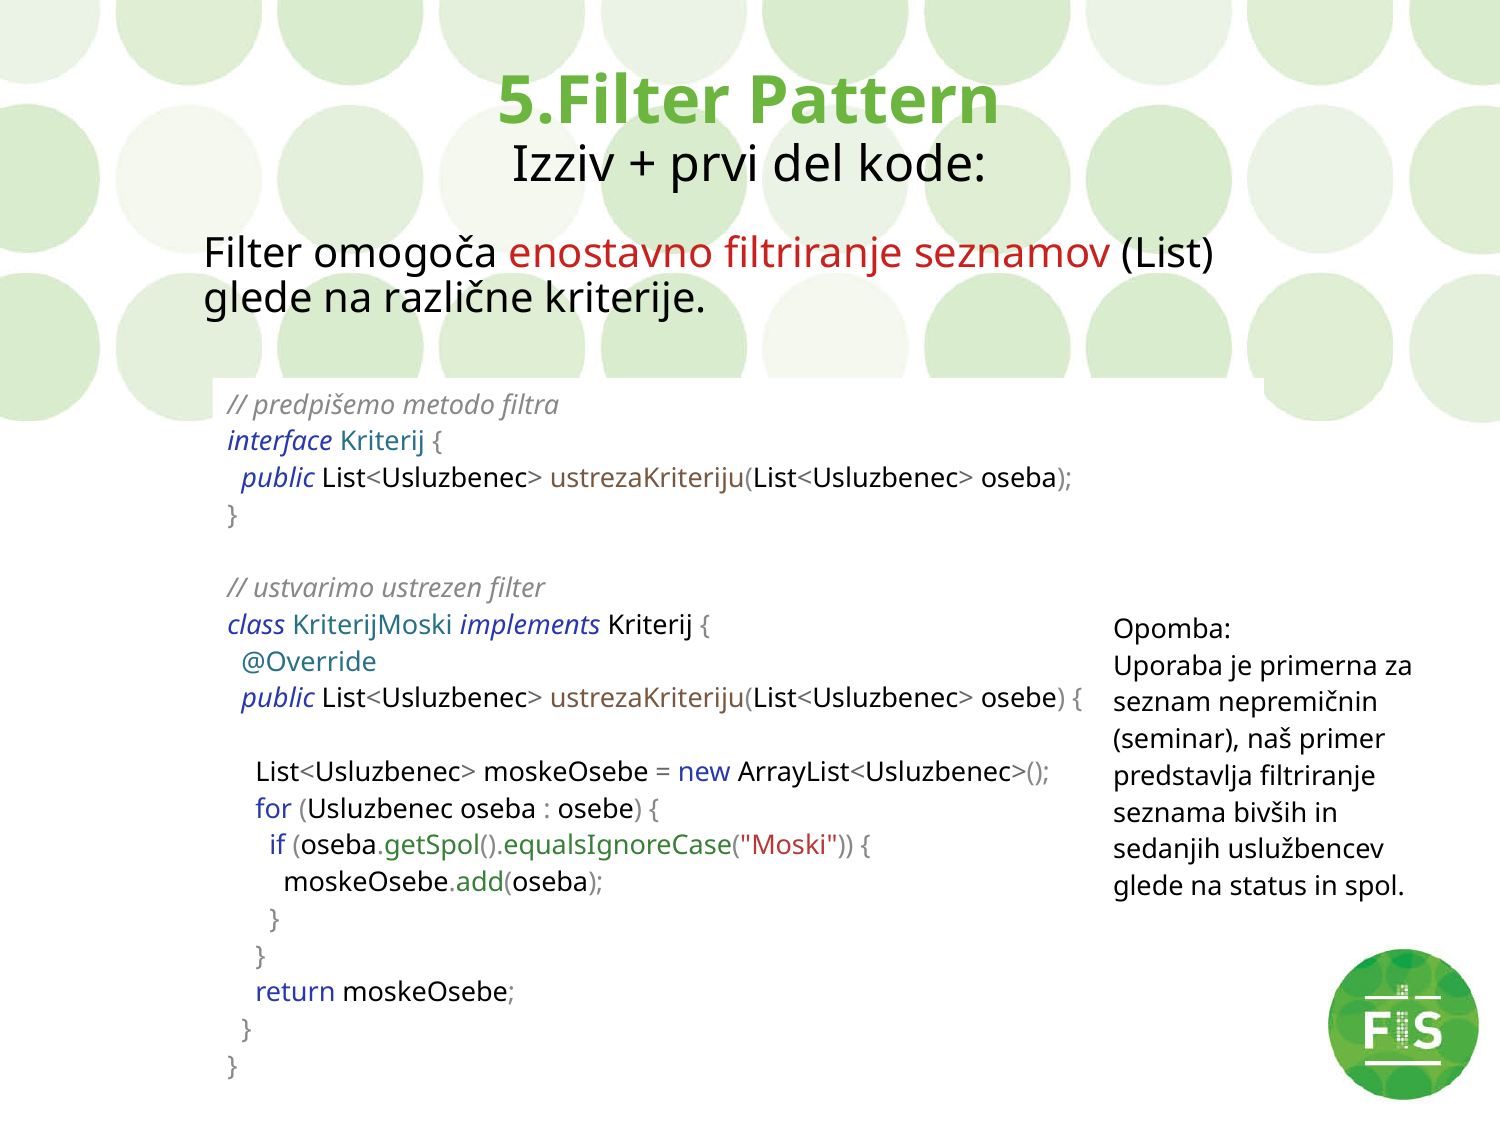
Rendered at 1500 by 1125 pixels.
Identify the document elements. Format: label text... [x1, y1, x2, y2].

picture [0, 0, 1500, 1125]
title 5.Filter Pattern Izziv + prvi del kode: [75, 59, 1425, 233]
text_box // predpišemo metodo filtra interface Kriterij { public List<Usluzbenec> ustrezaKriteriju(List<Usluzbenec> oseba); } // ustvarimo ustrezen filter class KriterijMoski implements Kriterij { @Override public List<Usluzbenec> ustrezaKriteriju(List<Usluzbenec> osebe) { List<Usluzbenec> moskeOsebe = new ArrayList<Usluzbenec>(); for (Usluzbenec oseba : osebe) { if (oseba.getSpol().equalsIgnoreCase("Moski")) { moskeOsebe.add(oseba); } } return moskeOsebe; } } [212, 377, 1264, 1063]
list Filter omogoča enostavno filtriranje seznamov (List) glede na različne kriterije. [118, 224, 1323, 343]
text_box Opomba: Uporaba je primerna za seznam nepremičnin (seminar), naš primer predstavlja filtriranje seznama bivših in sedanjih uslužbencev glede na status in spol. [1098, 602, 1430, 993]
